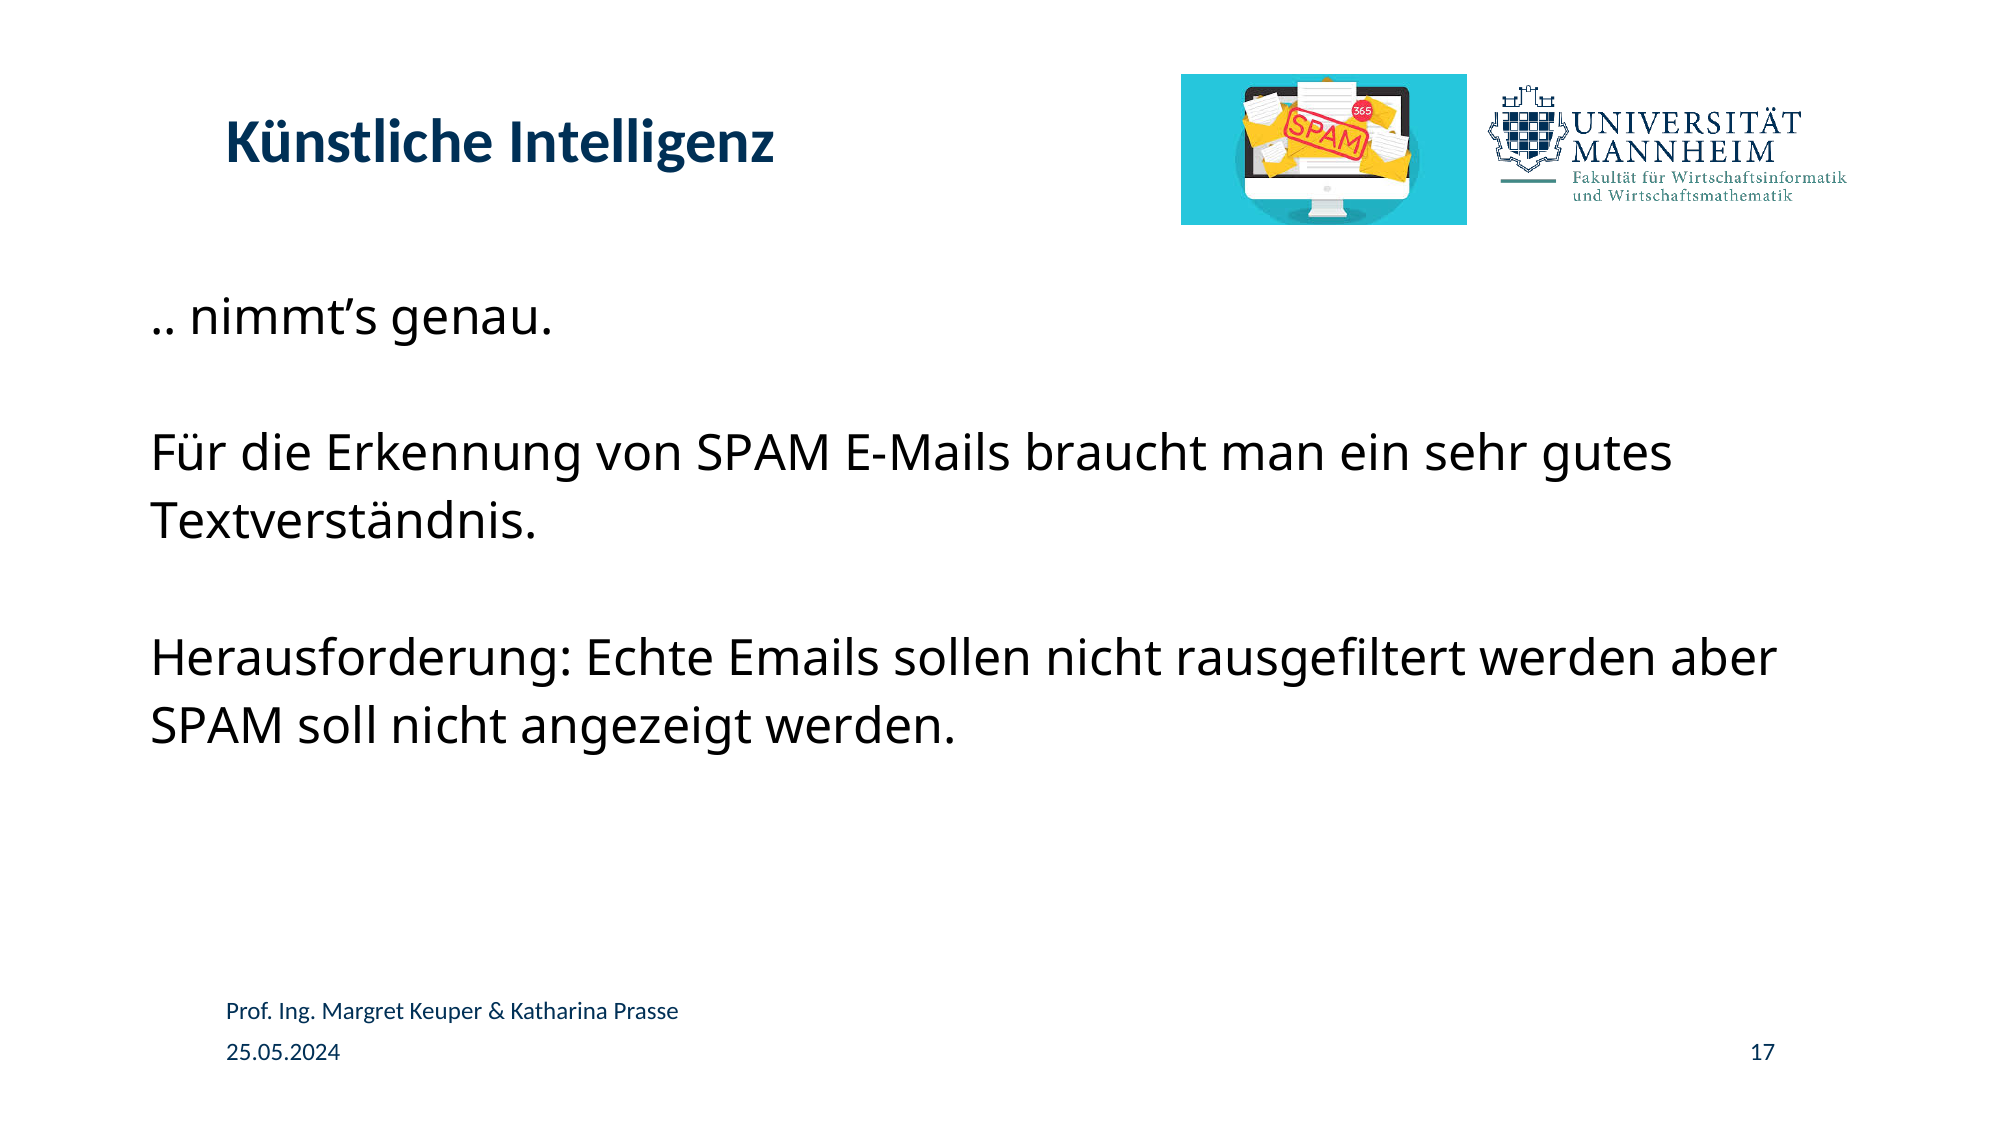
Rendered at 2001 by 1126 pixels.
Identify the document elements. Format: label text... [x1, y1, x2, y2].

text_box .. nimmt’s genau. Für die Erkennung von SPAM E-Mails braucht man ein sehr gutes Textverständnis. Herausforderung: Echte Emails sollen nicht rausgefiltert werden aber SPAM soll nicht angezeigt werden. [150, 280, 1838, 759]
title Künstliche Intelligenz [226, 100, 1351, 280]
picture [1181, 47, 1894, 248]
